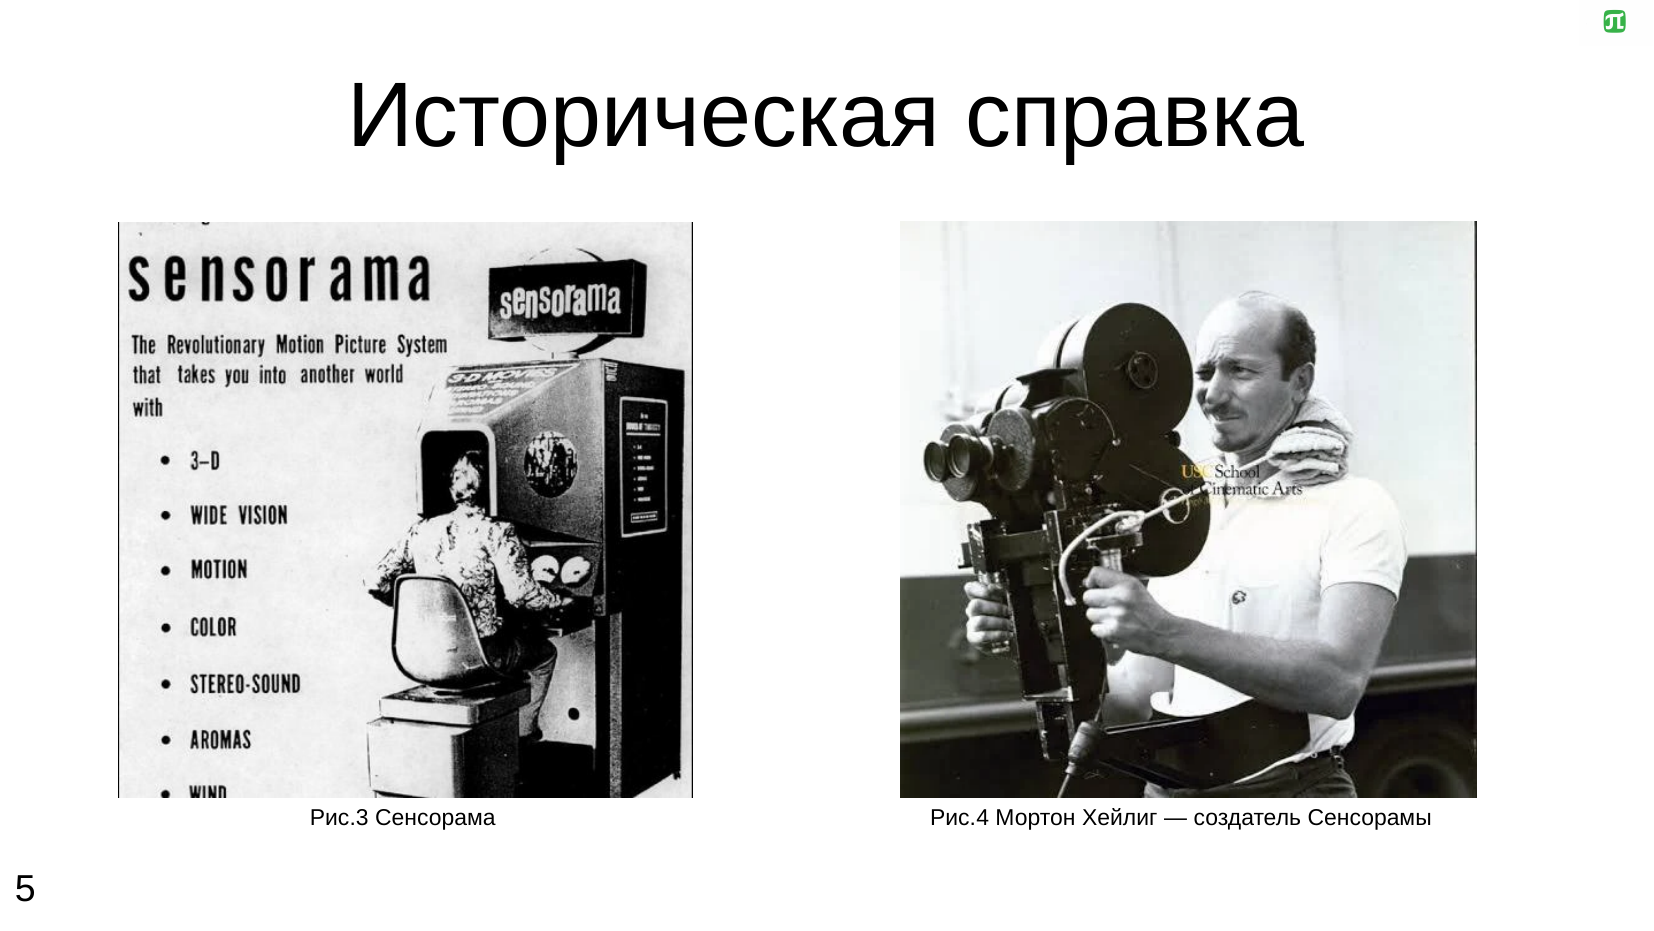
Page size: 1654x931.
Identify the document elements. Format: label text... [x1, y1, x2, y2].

title Историческая справка [82, 37, 1571, 193]
text_box <номер> [0, 860, 562, 931]
picture [1579, 0, 1654, 46]
picture [900, 221, 1477, 798]
text_box Рис.3 Сенсорама [295, 797, 532, 860]
picture [118, 222, 693, 798]
text_box Рис.4 Мортон Хейлиг — создатель Сенсорамы [915, 797, 1477, 864]
